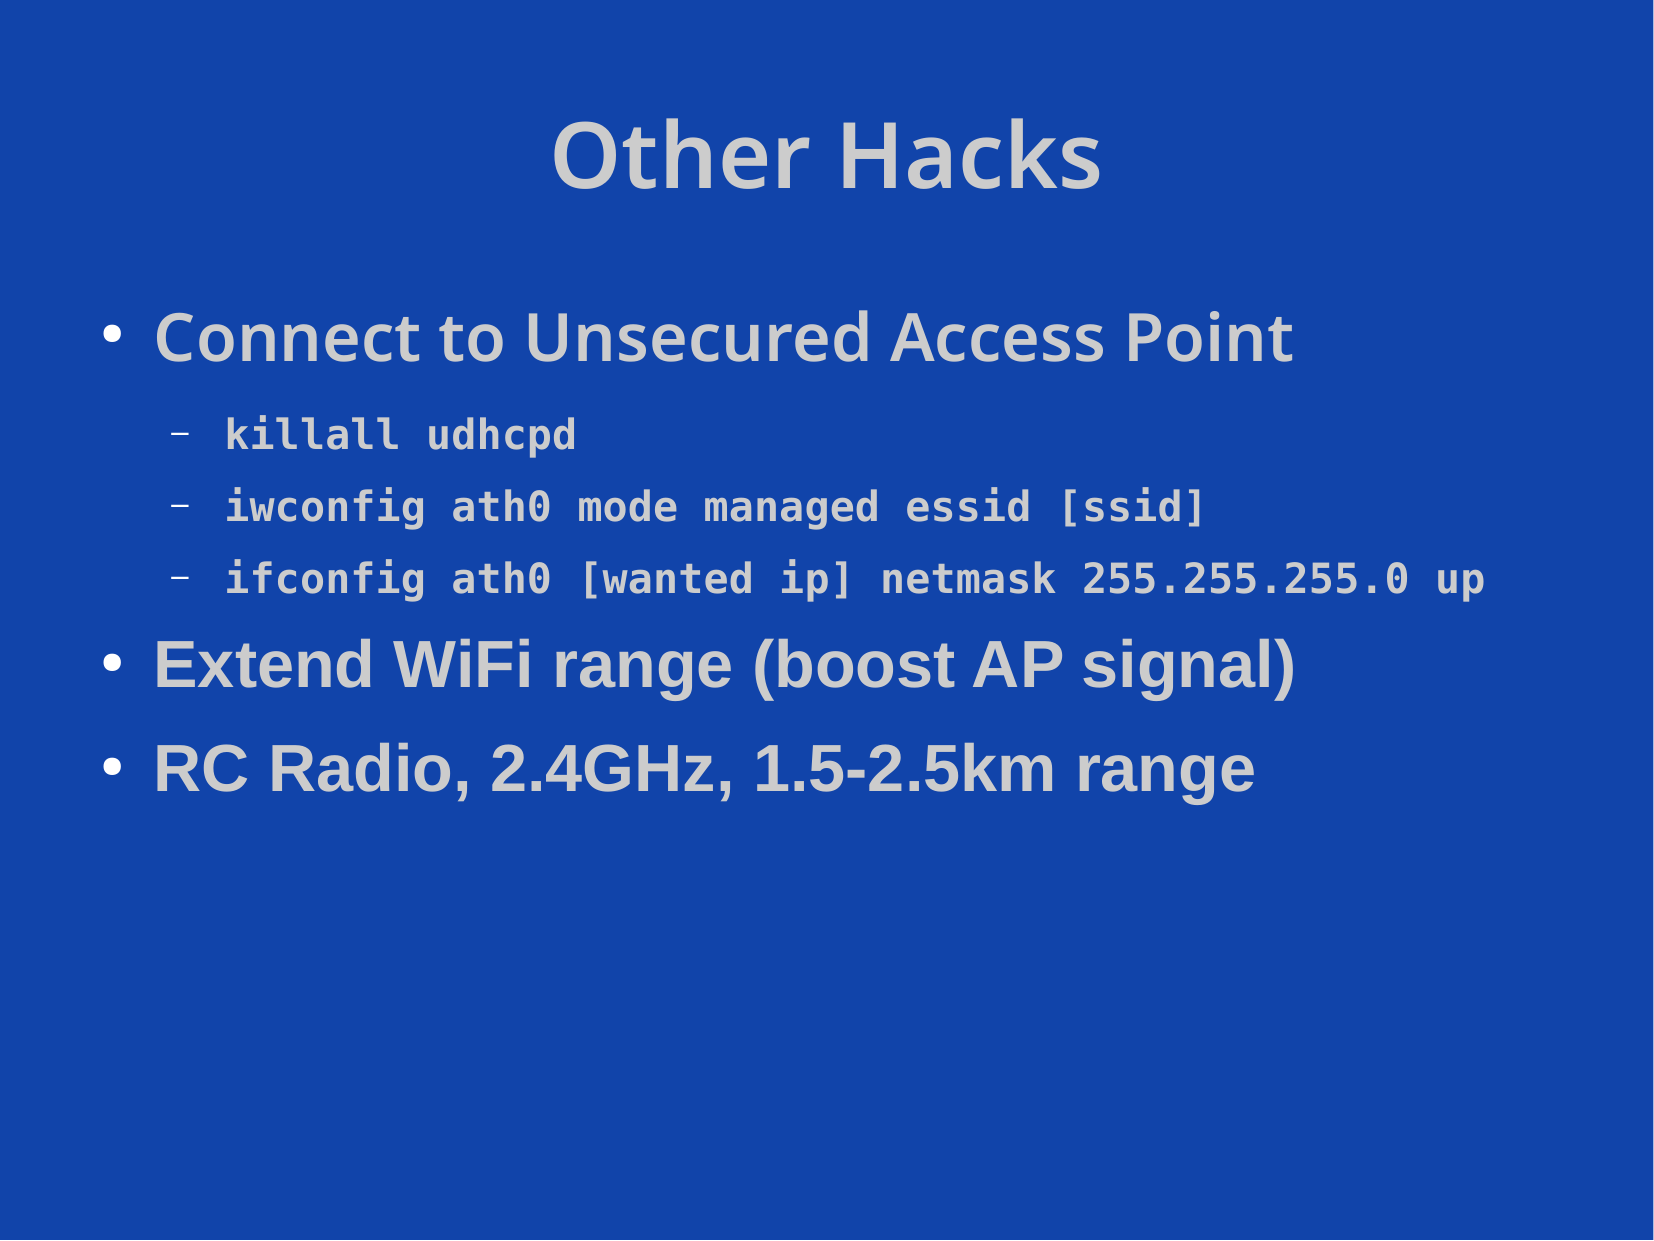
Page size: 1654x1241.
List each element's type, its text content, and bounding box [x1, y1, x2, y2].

title Other Hacks [82, 49, 1571, 257]
list Connect to Unsecured Access Point killall udhcpd iwconfig ath0 mode managed essid [ssid] ifconfig ath0 [wanted ip] netmask 255.255.255.0 up Extend WiFi range (boost AP signal) RC Radio, 2.4GHz, 1.5-2.5km range [82, 290, 1571, 1010]
